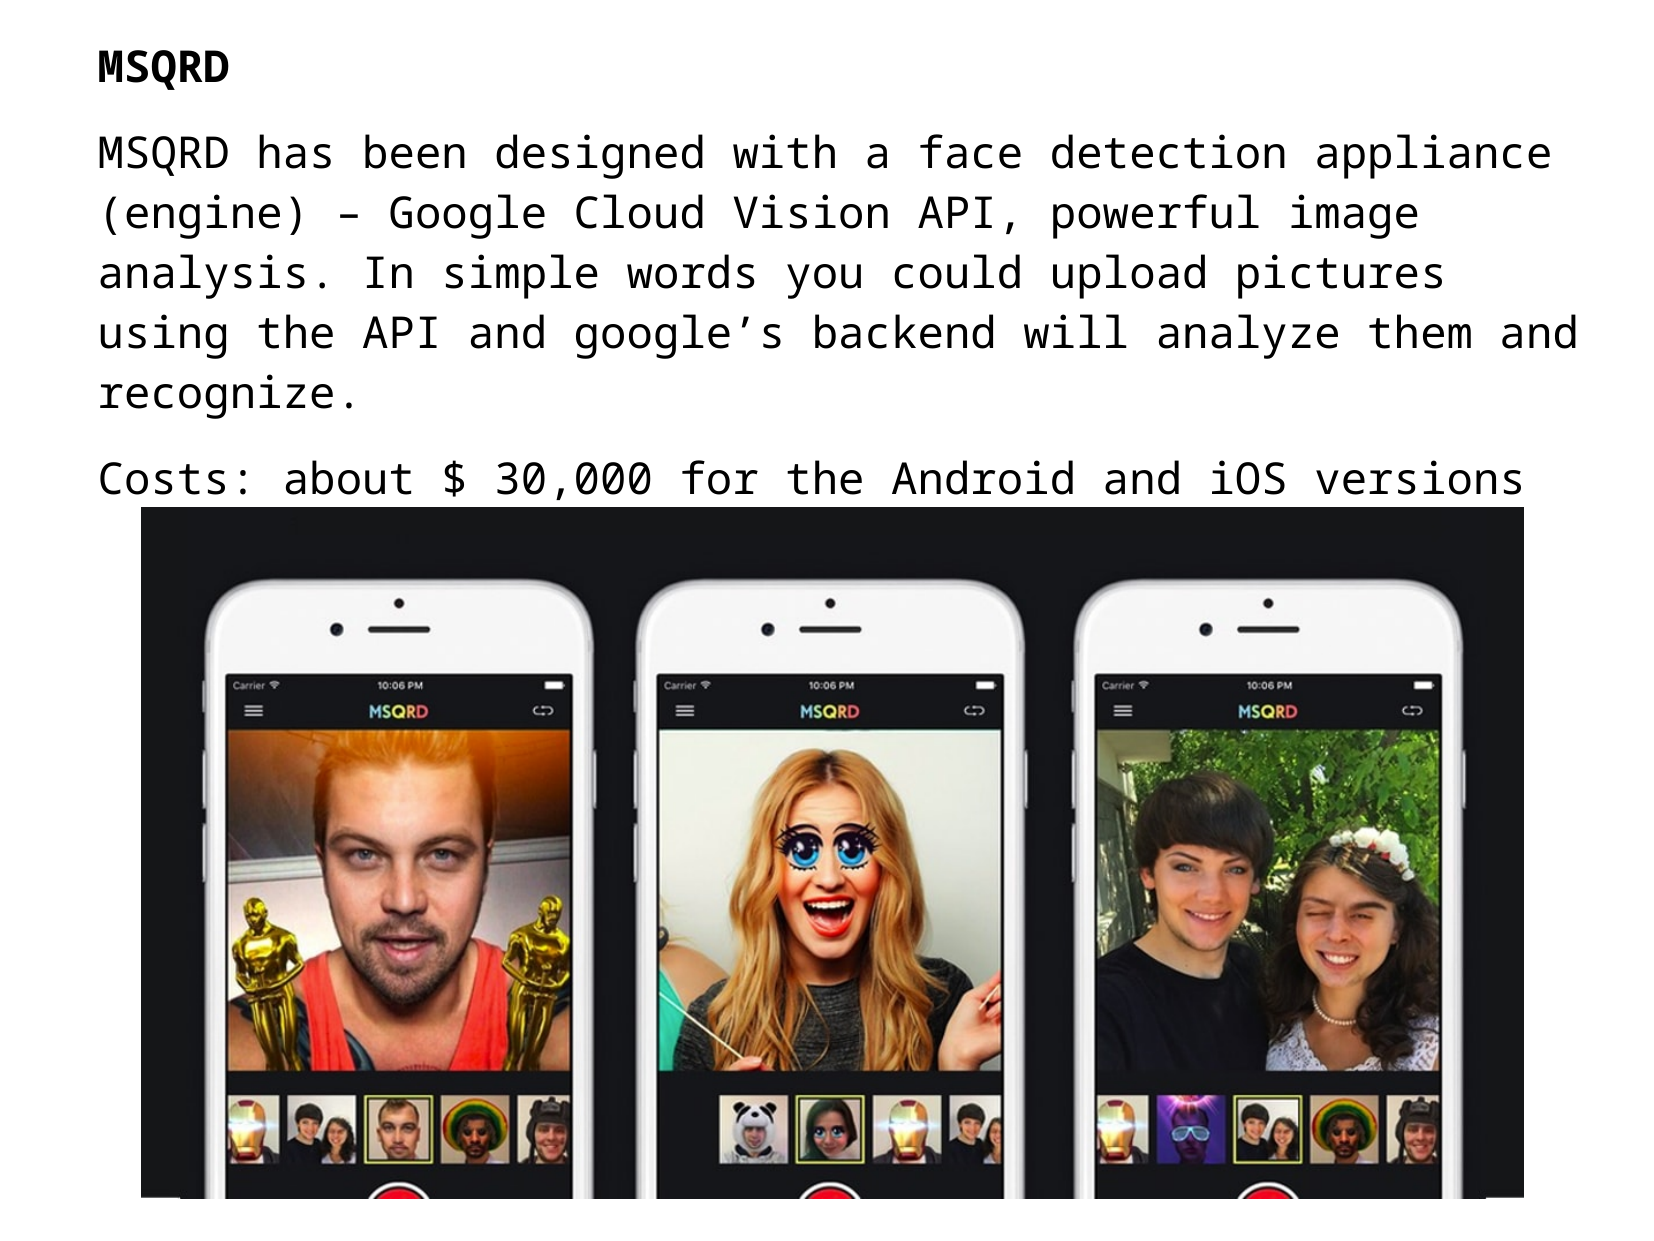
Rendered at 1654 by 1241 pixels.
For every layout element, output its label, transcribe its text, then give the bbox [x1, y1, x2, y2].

list MSQRD MSQRD has been designed with a face detection appliance (engine) – Google Cloud Vision API, powerful image analysis. In simple words you could upload pictures using the API and google’s backend will analyze them and recognize. Costs: about $ 30,000 for the Android and iOS versions [35, 35, 1589, 508]
picture [141, 507, 1524, 1199]
